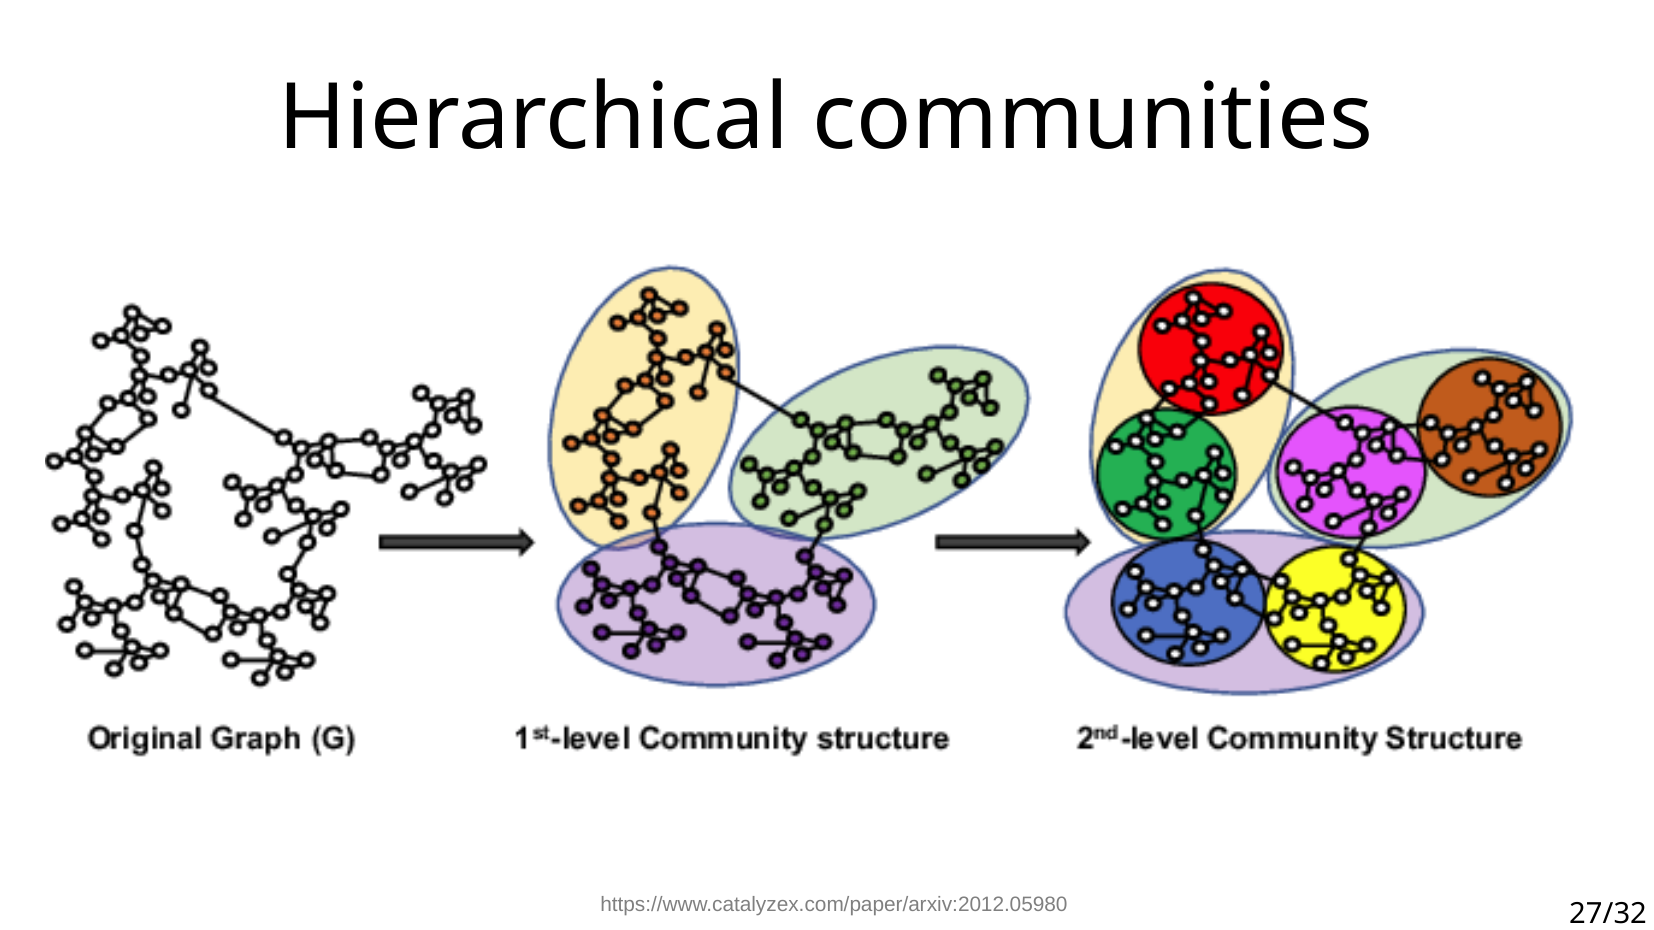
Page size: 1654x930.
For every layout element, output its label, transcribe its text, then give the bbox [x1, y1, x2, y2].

picture [45, 215, 1629, 759]
text_box https://www.catalyzex.com/paper/arxiv:2012.05980 [304, 885, 1370, 930]
title Hierarchical communities [82, 1, 1571, 215]
